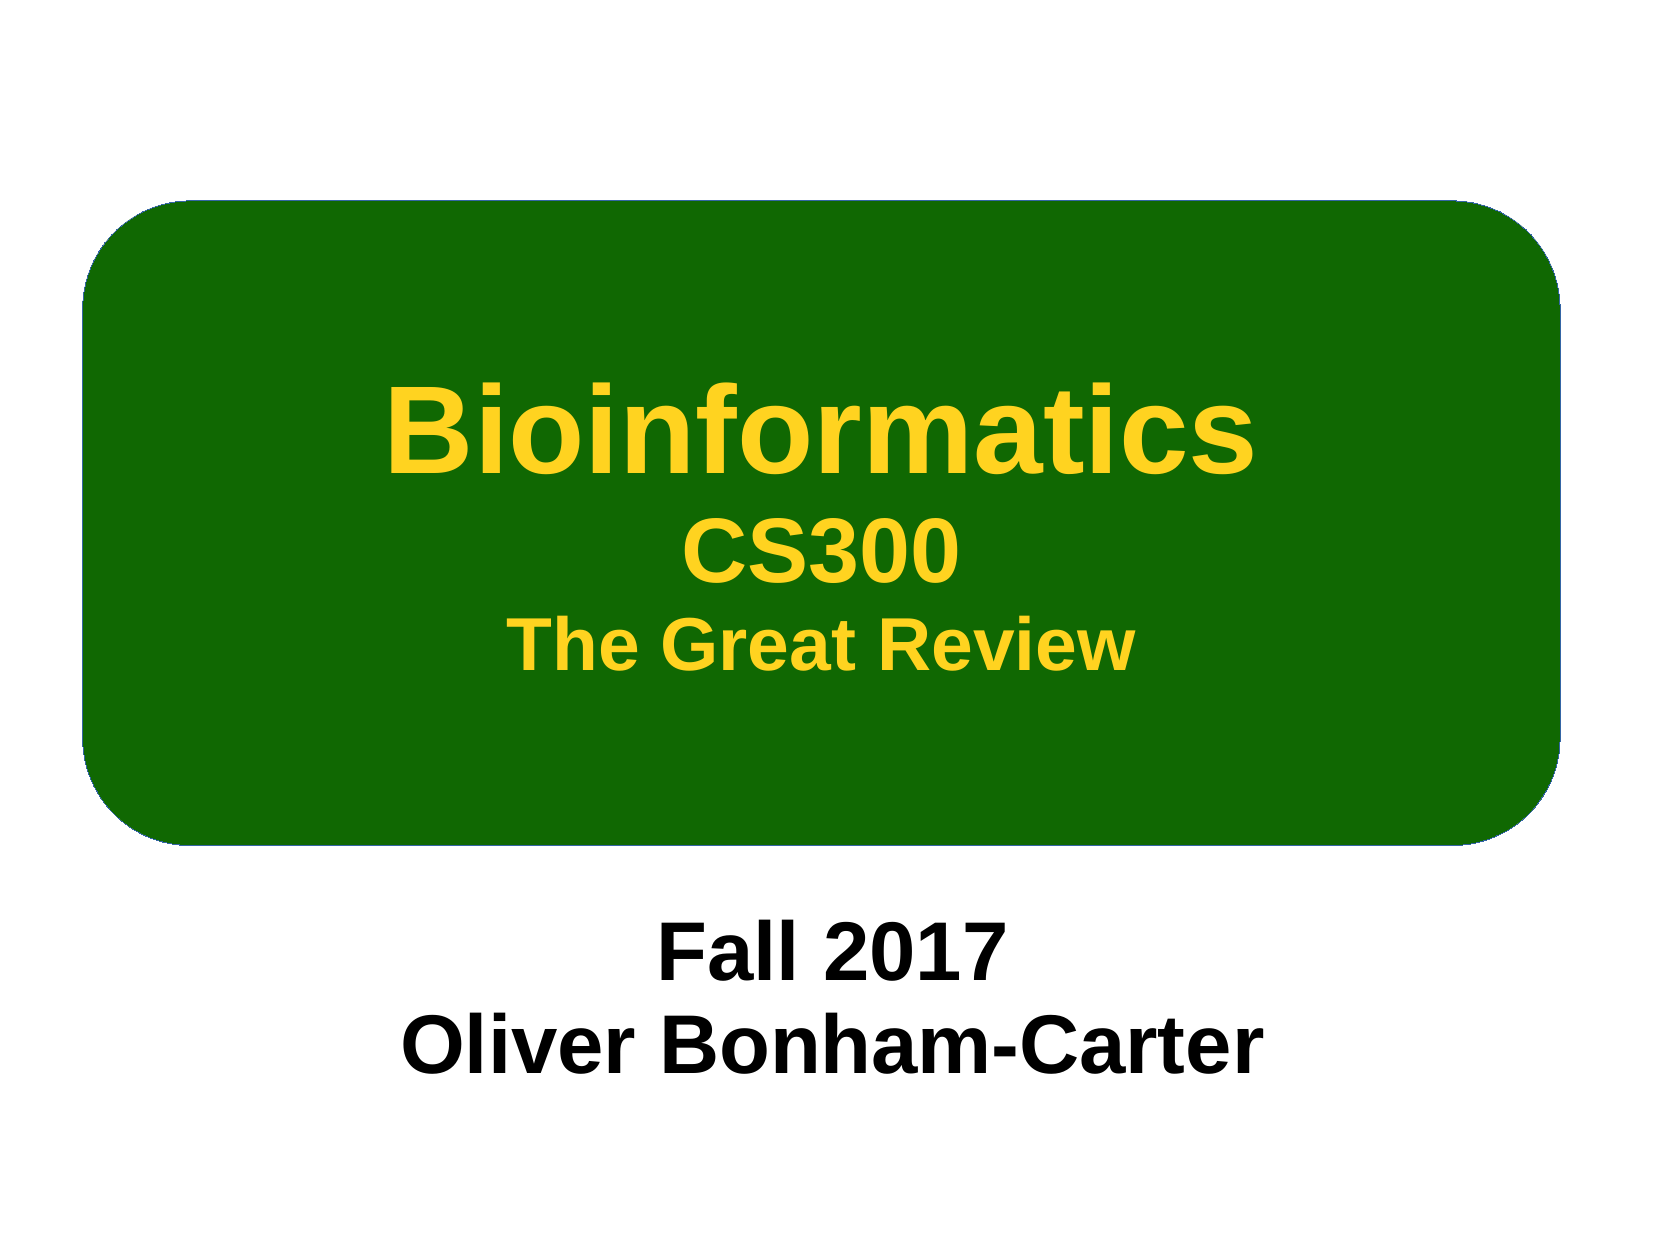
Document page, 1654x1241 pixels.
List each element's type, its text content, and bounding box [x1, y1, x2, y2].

text_box Bioinformatics CS300 The Great Review [82, 200, 1561, 846]
text_box Fall 2017 Oliver Bonham-Carter [385, 898, 1281, 1100]
